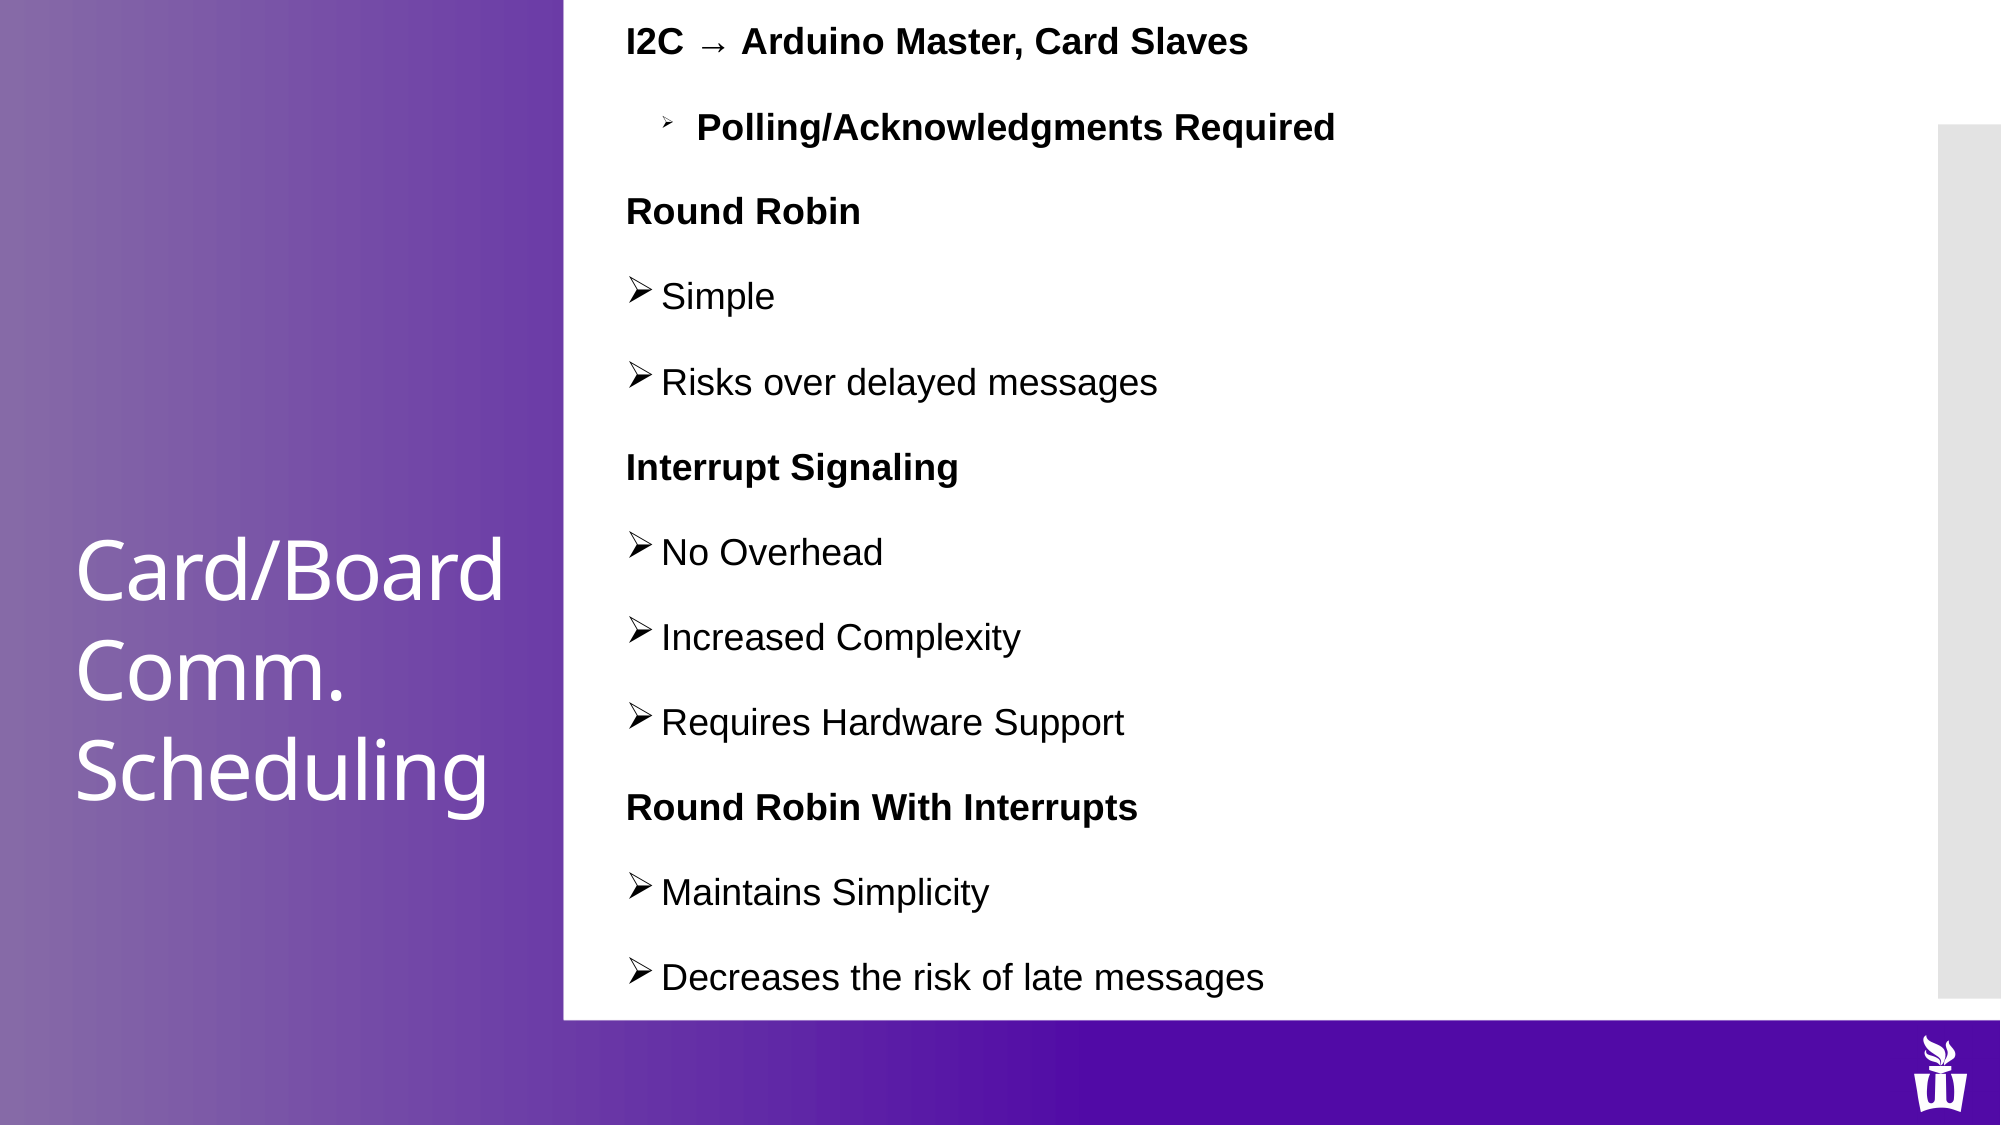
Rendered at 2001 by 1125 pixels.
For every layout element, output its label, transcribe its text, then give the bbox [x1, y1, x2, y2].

text_box Card/Board Comm. Scheduling [60, 510, 611, 638]
picture [1830, 0, 2000, 1125]
picture [0, 0, 611, 1125]
text_box I2C → Arduino Master, Card Slaves Polling/Acknowledgments Required Round Robin Simple Risks over delayed messages Interrupt Signaling No Overhead Increased Complexity Requires Hardware Support Round Robin With Interrupts Maintains Simplicity Decreases the risk of late messages [611, 0, 1830, 1125]
